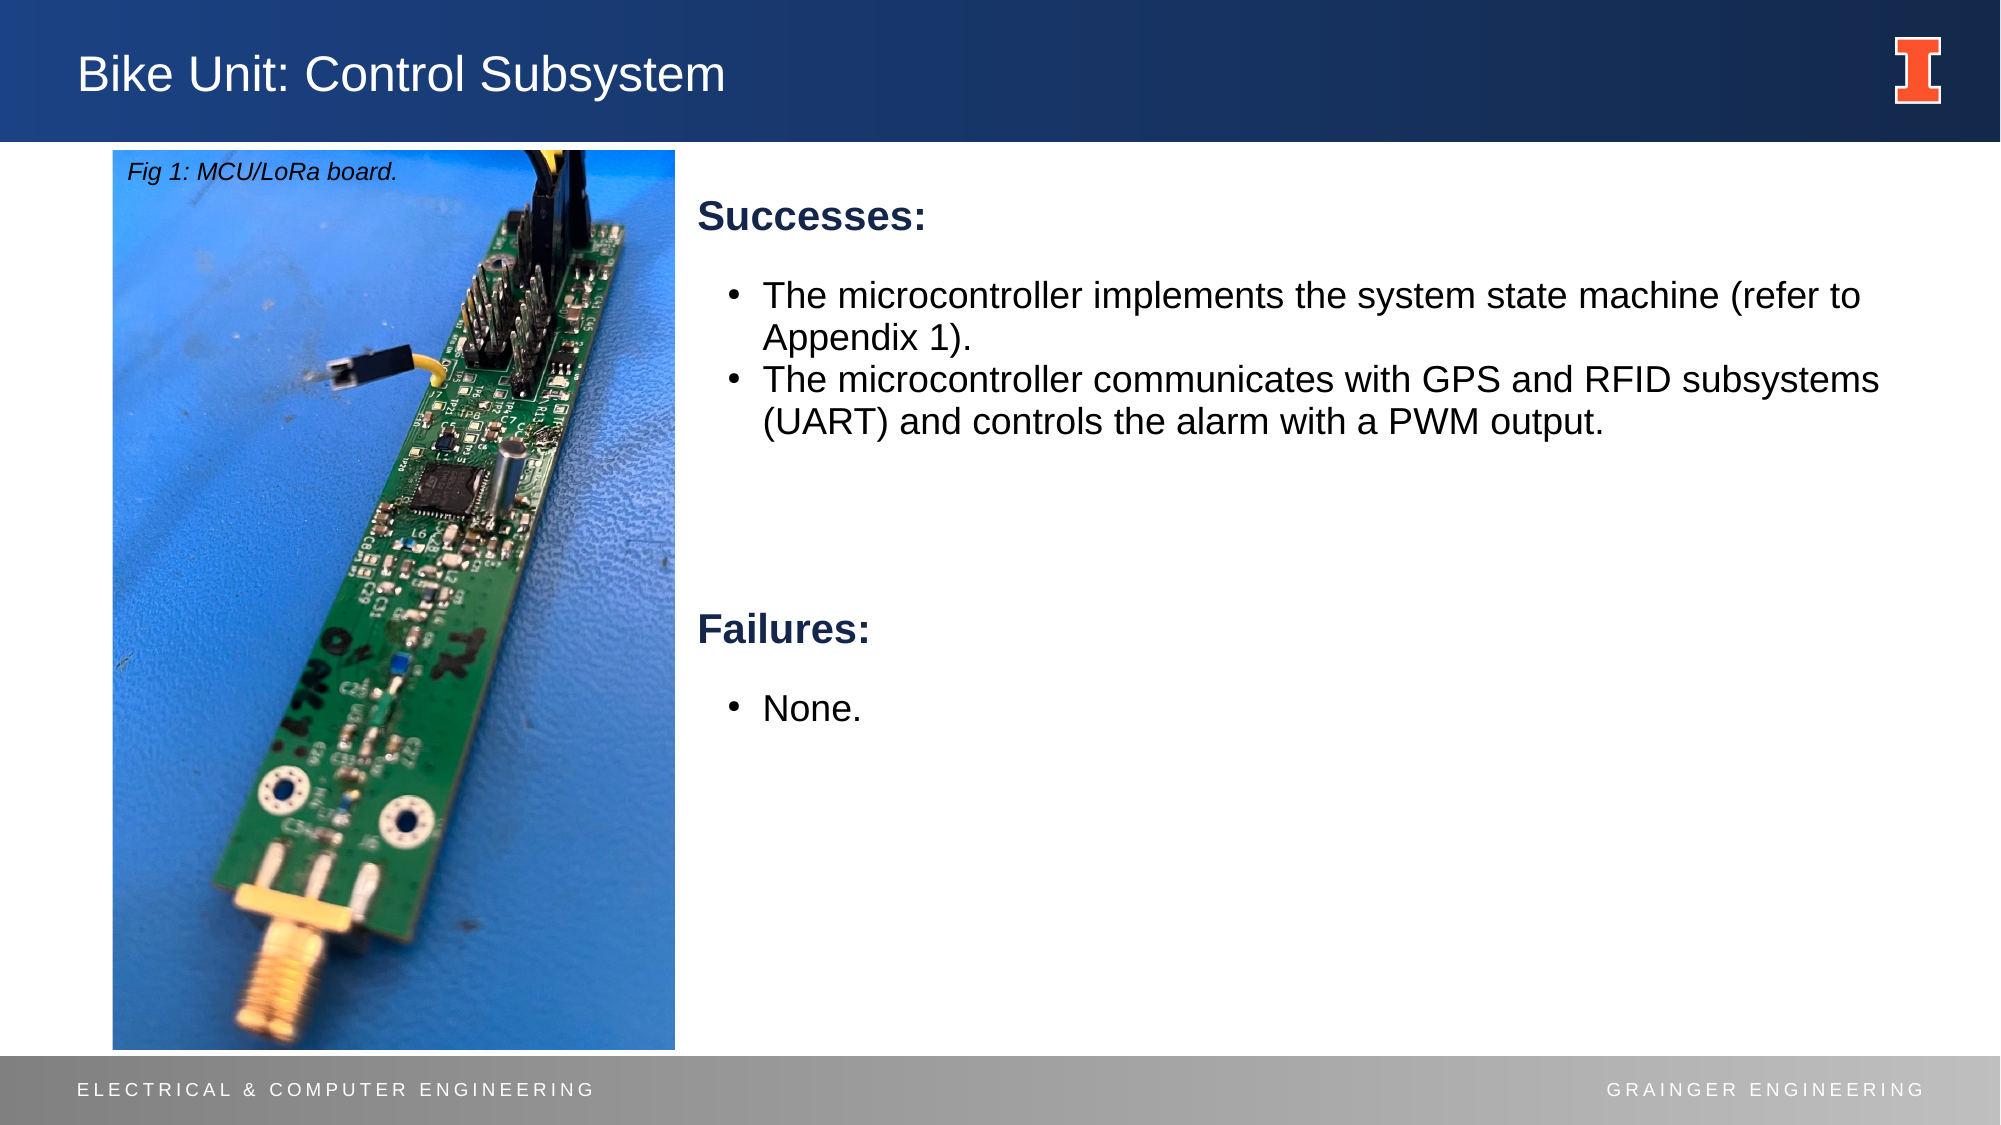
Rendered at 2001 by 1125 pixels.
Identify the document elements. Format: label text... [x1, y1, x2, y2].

text_box Successes: [682, 181, 1576, 263]
text_box None. [712, 679, 1951, 863]
text_box Failures: [682, 593, 1576, 676]
text_box [0, 0, 2000, 142]
text_box [0, 1056, 2000, 1125]
text_box Fig 1: MCU/LoRa board. [112, 150, 414, 193]
text_box Bike Unit: Control Subsystem [61, 33, 1852, 109]
text_box ELECTRICAL & COMPUTER ENGINEERING [61, 1070, 1373, 1108]
text_box The microcontroller implements the system state machine (refer to Appendix 1). The microcontroller communicates with GPS and RFID subsystems (UART) and controls the alarm with a PWM output. [712, 267, 1951, 451]
picture [1895, 37, 1941, 104]
text_box GRAINGER ENGINEERING [1531, 1070, 1938, 1108]
picture [112, 149, 676, 1050]
